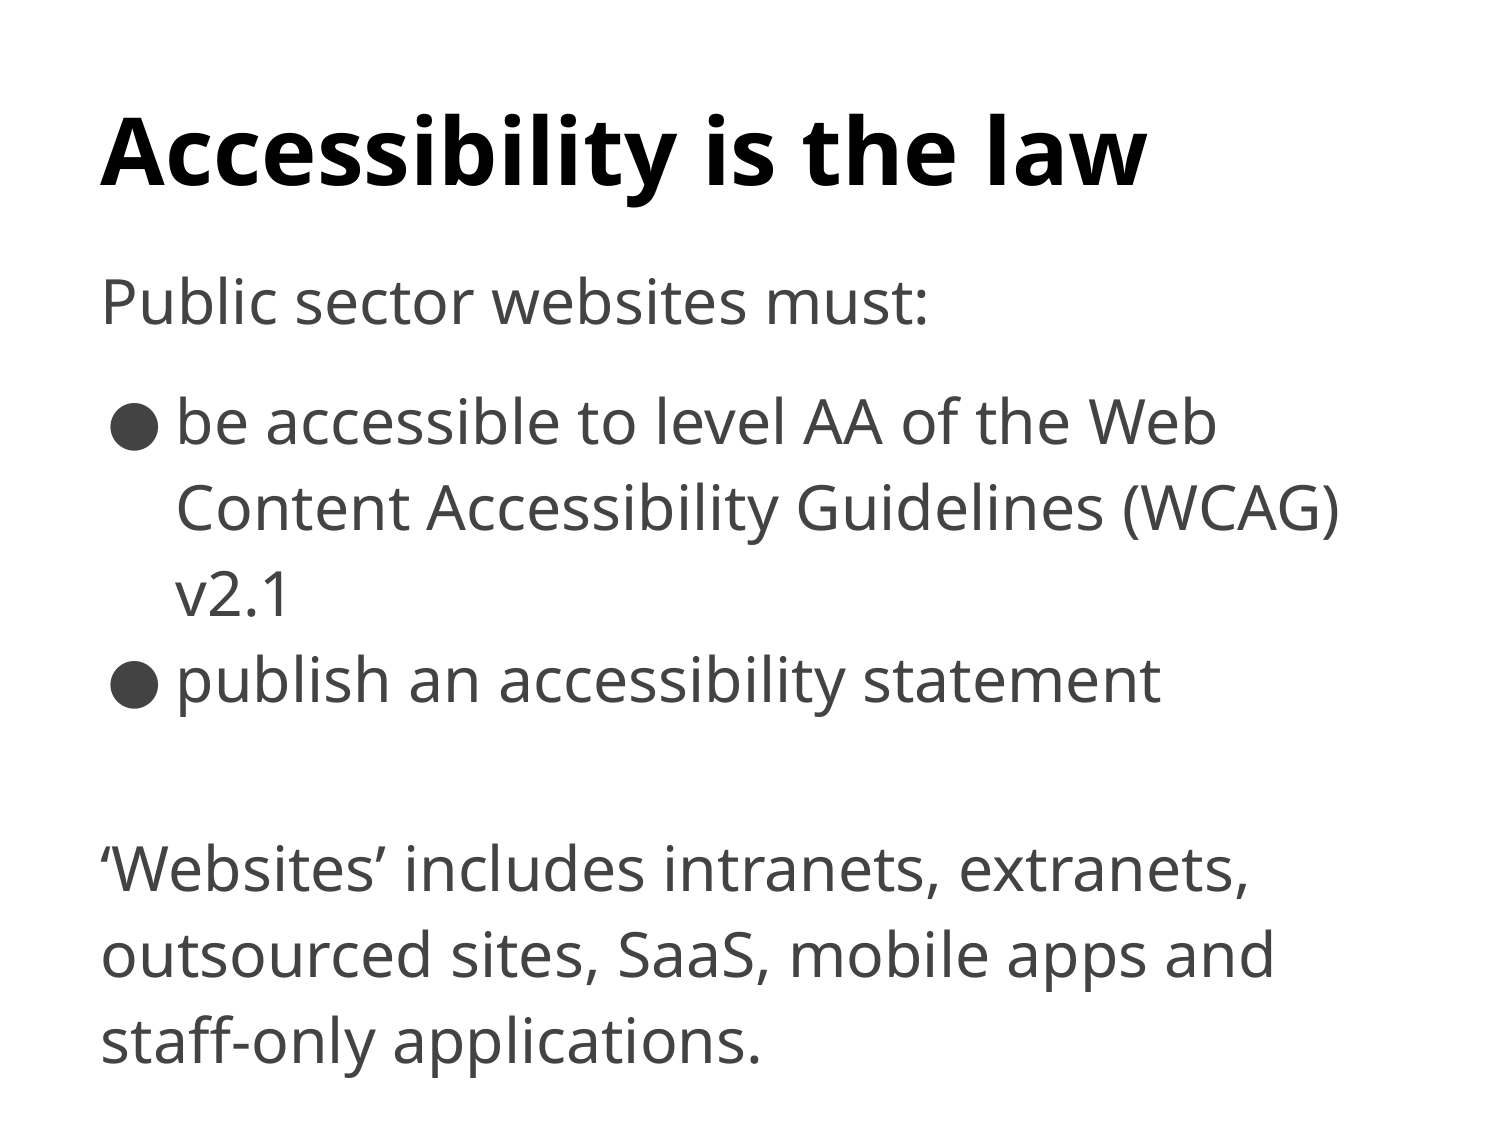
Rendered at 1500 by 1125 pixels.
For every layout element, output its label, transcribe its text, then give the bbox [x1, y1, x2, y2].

list Public sector websites must: be accessible to level AA of the Web Content Accessibility Guidelines (WCAG) v2.1 publish an accessibility statement ‘Websites’ includes intranets, extranets, outsourced sites, SaaS, mobile apps and staff-only applications. [85, 236, 1443, 1004]
title Accessibility is the law [85, 76, 1500, 202]
